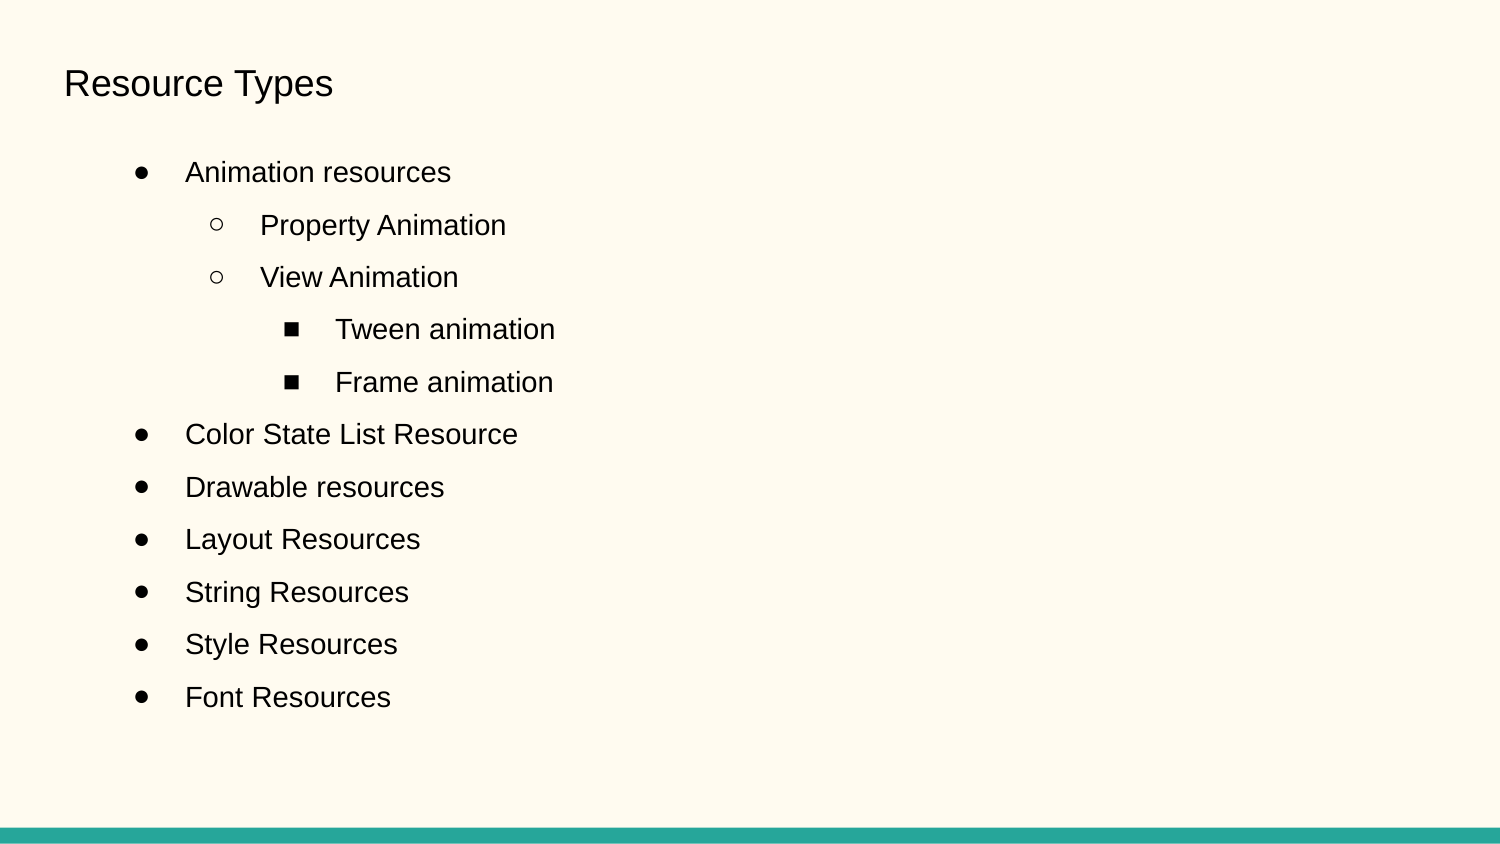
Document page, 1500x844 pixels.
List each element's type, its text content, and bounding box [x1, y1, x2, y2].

list Animation resources Property Animation View Animation Tween animation Frame animation Color State List Resource Drawable resources Layout Resources String Resources Style Resources Font Resources [109, 136, 664, 772]
title Resource Types [63, 38, 1462, 124]
